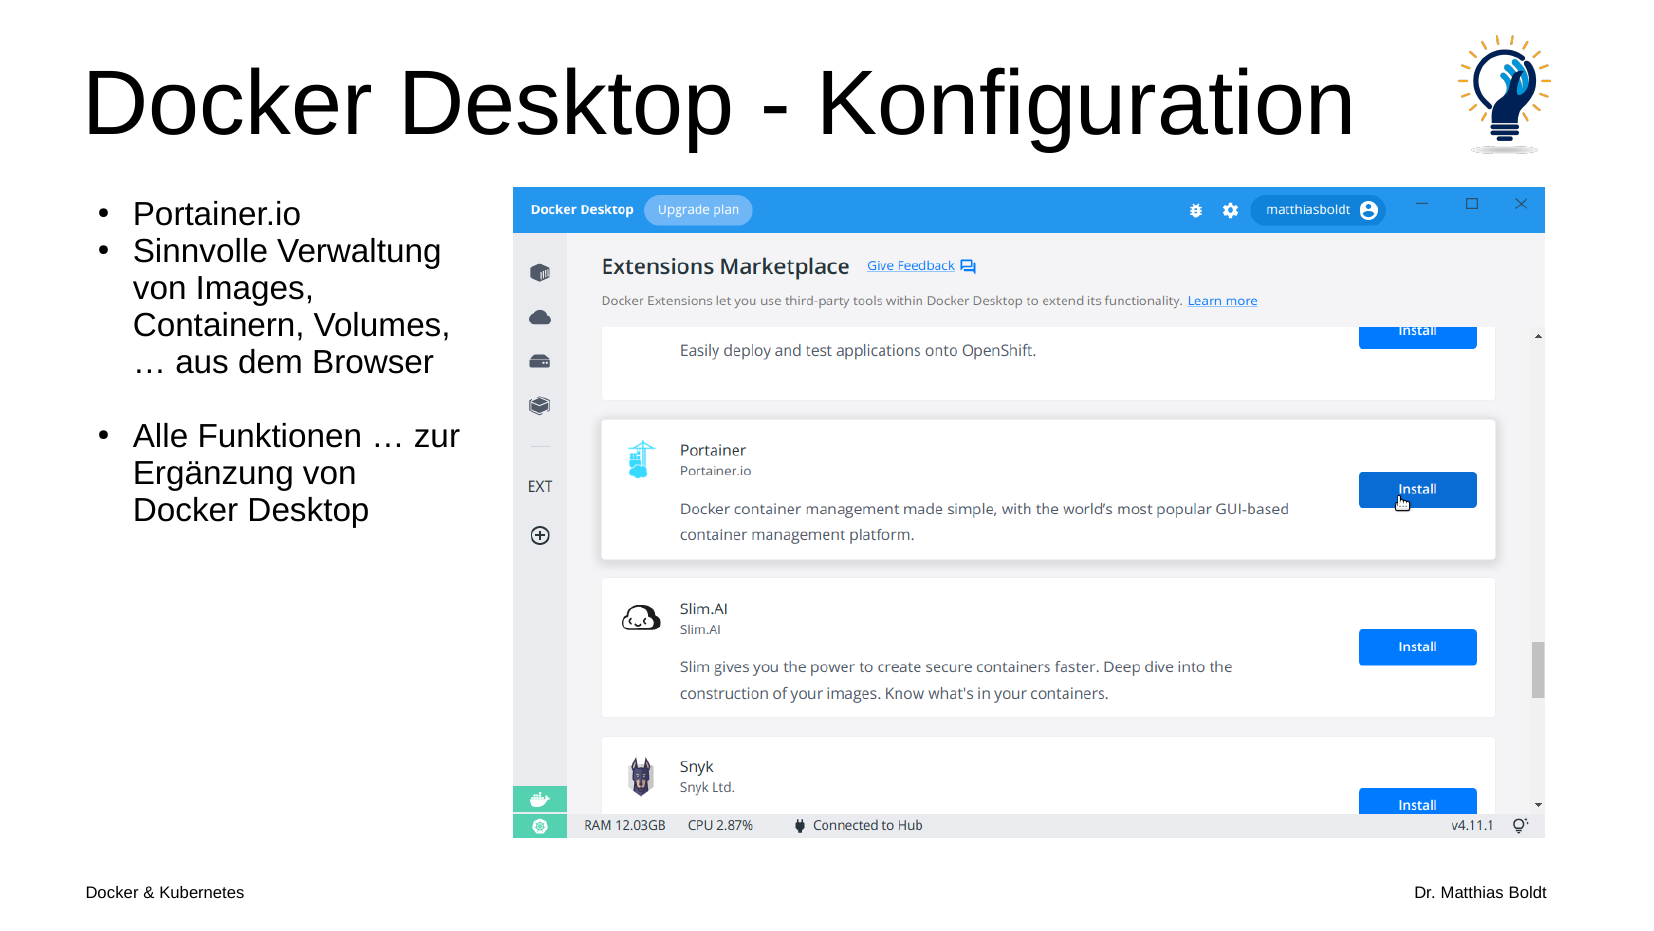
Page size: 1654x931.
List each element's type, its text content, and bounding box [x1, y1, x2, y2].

text_box Docker & Kubernetes Dr. Matthias Boldt [70, 875, 1563, 910]
picture [1458, 35, 1551, 154]
title Docker Desktop - Konfiguration [82, 0, 1619, 206]
picture [513, 187, 1545, 838]
text_box Portainer.io Sinnvolle Verwaltung von Images, Containern, Volumes, … aus dem Browser Alle Funktionen … zur Ergänzung von Docker Desktop [82, 187, 485, 839]
